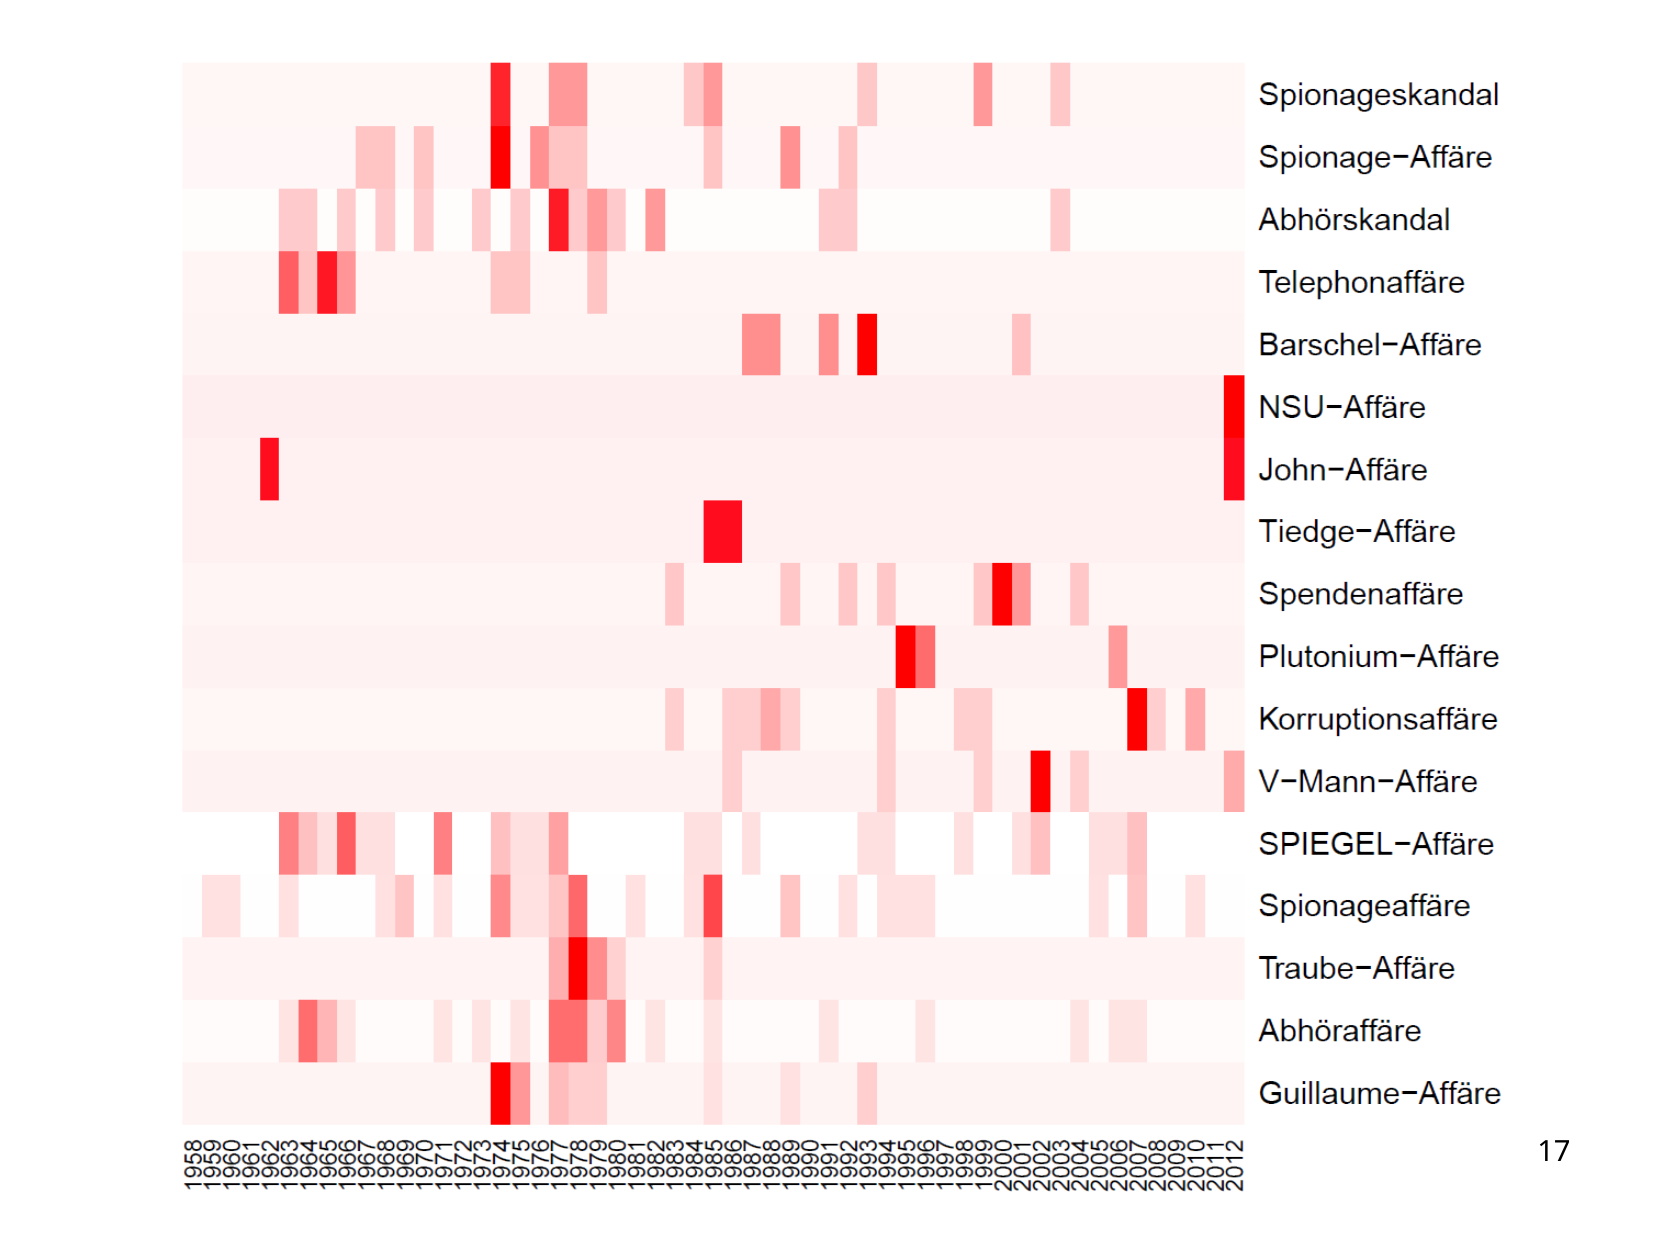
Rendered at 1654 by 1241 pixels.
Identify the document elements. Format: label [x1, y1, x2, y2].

picture [179, 57, 1506, 1193]
